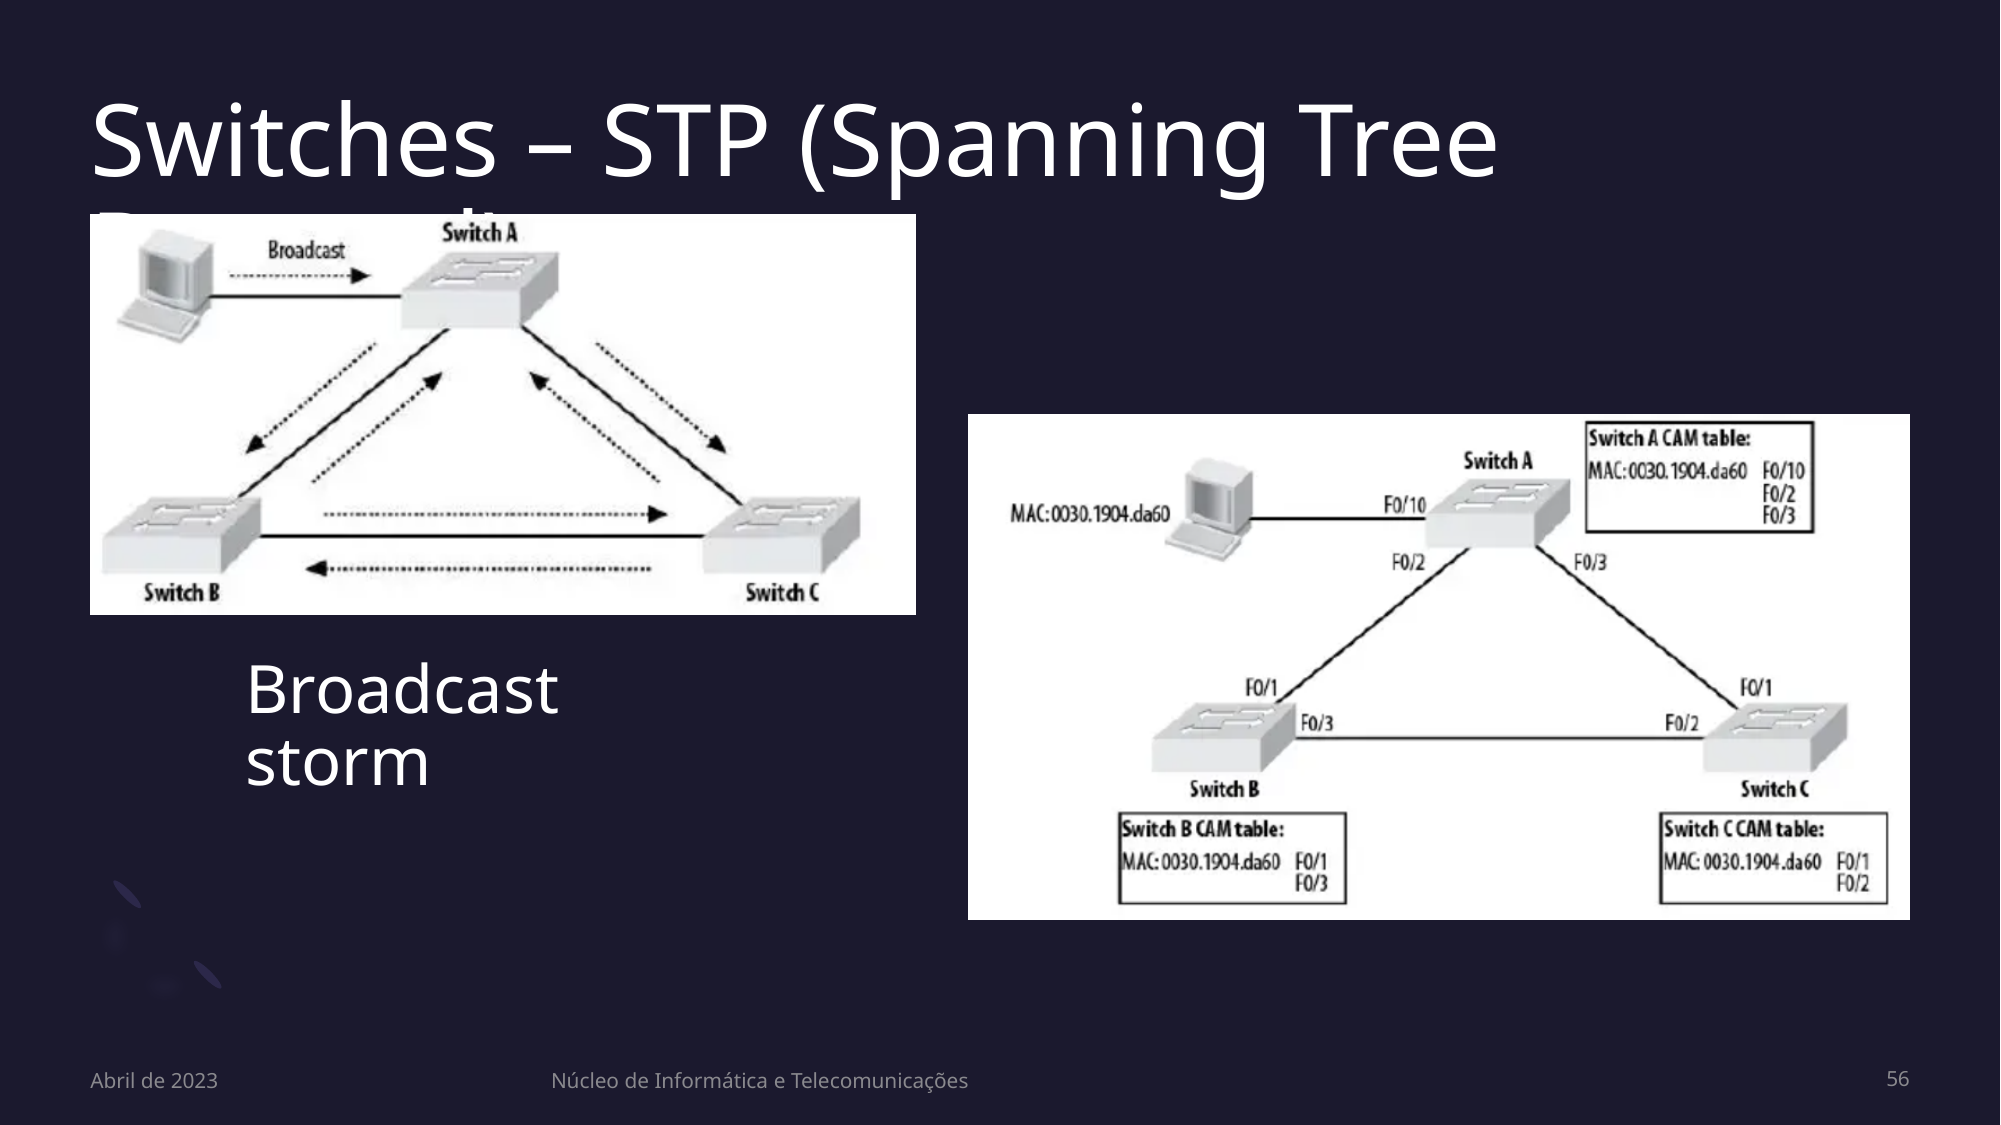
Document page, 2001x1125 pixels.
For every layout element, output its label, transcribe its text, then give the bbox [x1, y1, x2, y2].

slide_number Abril de 2023 [90, 1067, 522, 1093]
slide_number <número> [1632, 1067, 1910, 1093]
text_box Broadcast storm [245, 656, 761, 750]
title Switches – STP (Spanning Tree Protocol) [90, 90, 1937, 339]
footer Núcleo de Informática e Telecomunicações [551, 1067, 1598, 1093]
picture [90, 214, 916, 615]
picture [968, 414, 1910, 920]
